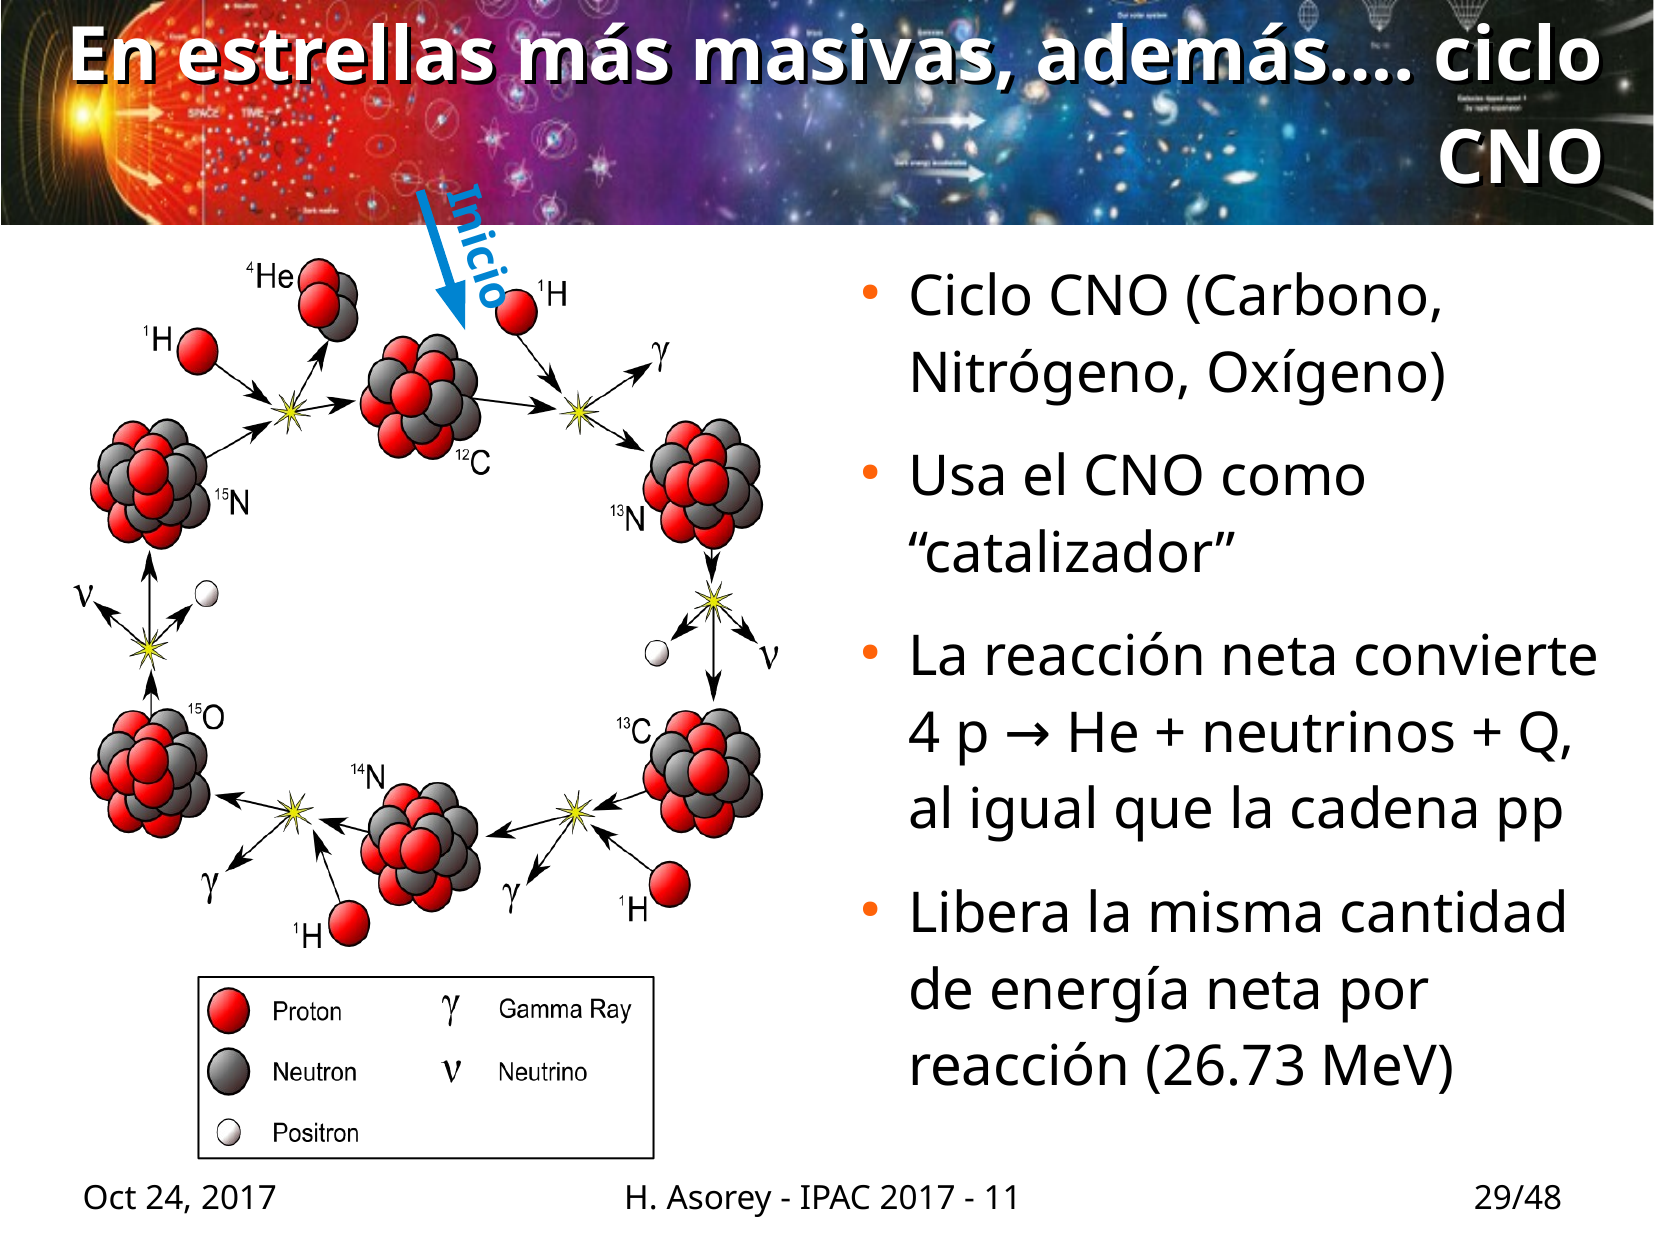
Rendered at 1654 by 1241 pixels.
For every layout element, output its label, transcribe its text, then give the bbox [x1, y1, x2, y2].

picture [2, 239, 849, 1186]
picture [1, 0, 1654, 225]
title En estrellas más masivas, además…. ciclo CNO [45, 15, 1606, 191]
list Ciclo CNO (Carbono, Nitrógeno, Oxígeno) Usa el CNO como “catalizador” La reacción neta convierte 4 p → He + neutrinos + Q, al igual que la cadena pp Libera la misma cantidad de energía neta por reacción (26.73 MeV) [844, 255, 1606, 1156]
picture [426, 191, 1230, 225]
